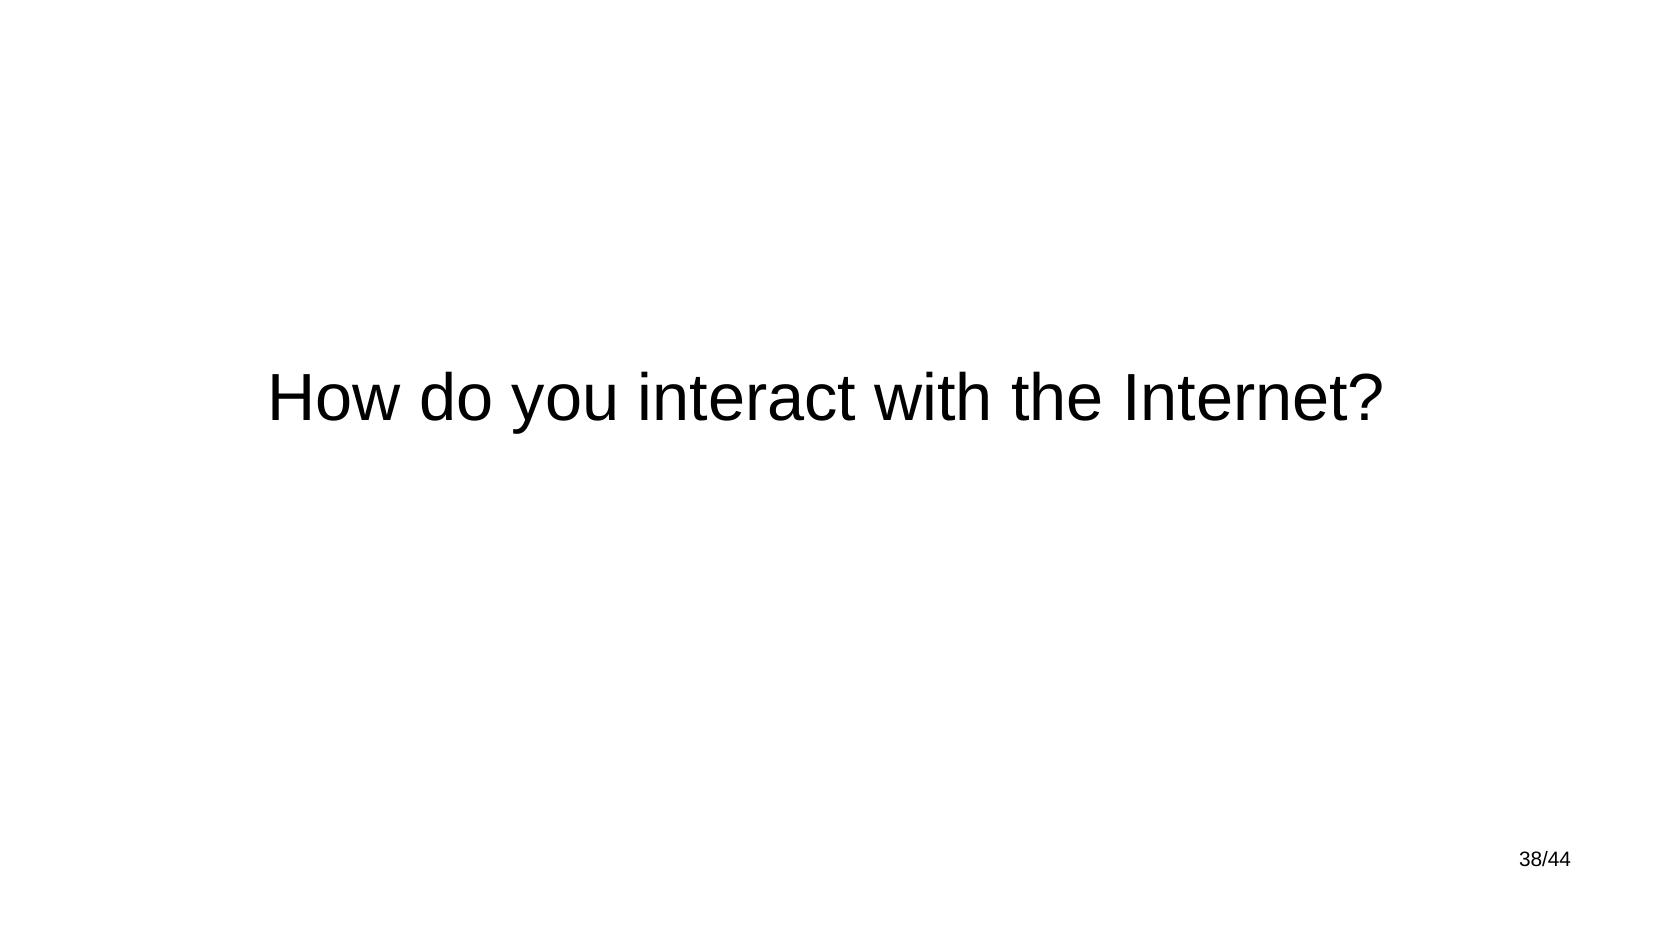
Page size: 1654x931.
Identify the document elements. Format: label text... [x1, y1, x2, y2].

subtitle How do you interact with the Internet? [82, 37, 1571, 757]
